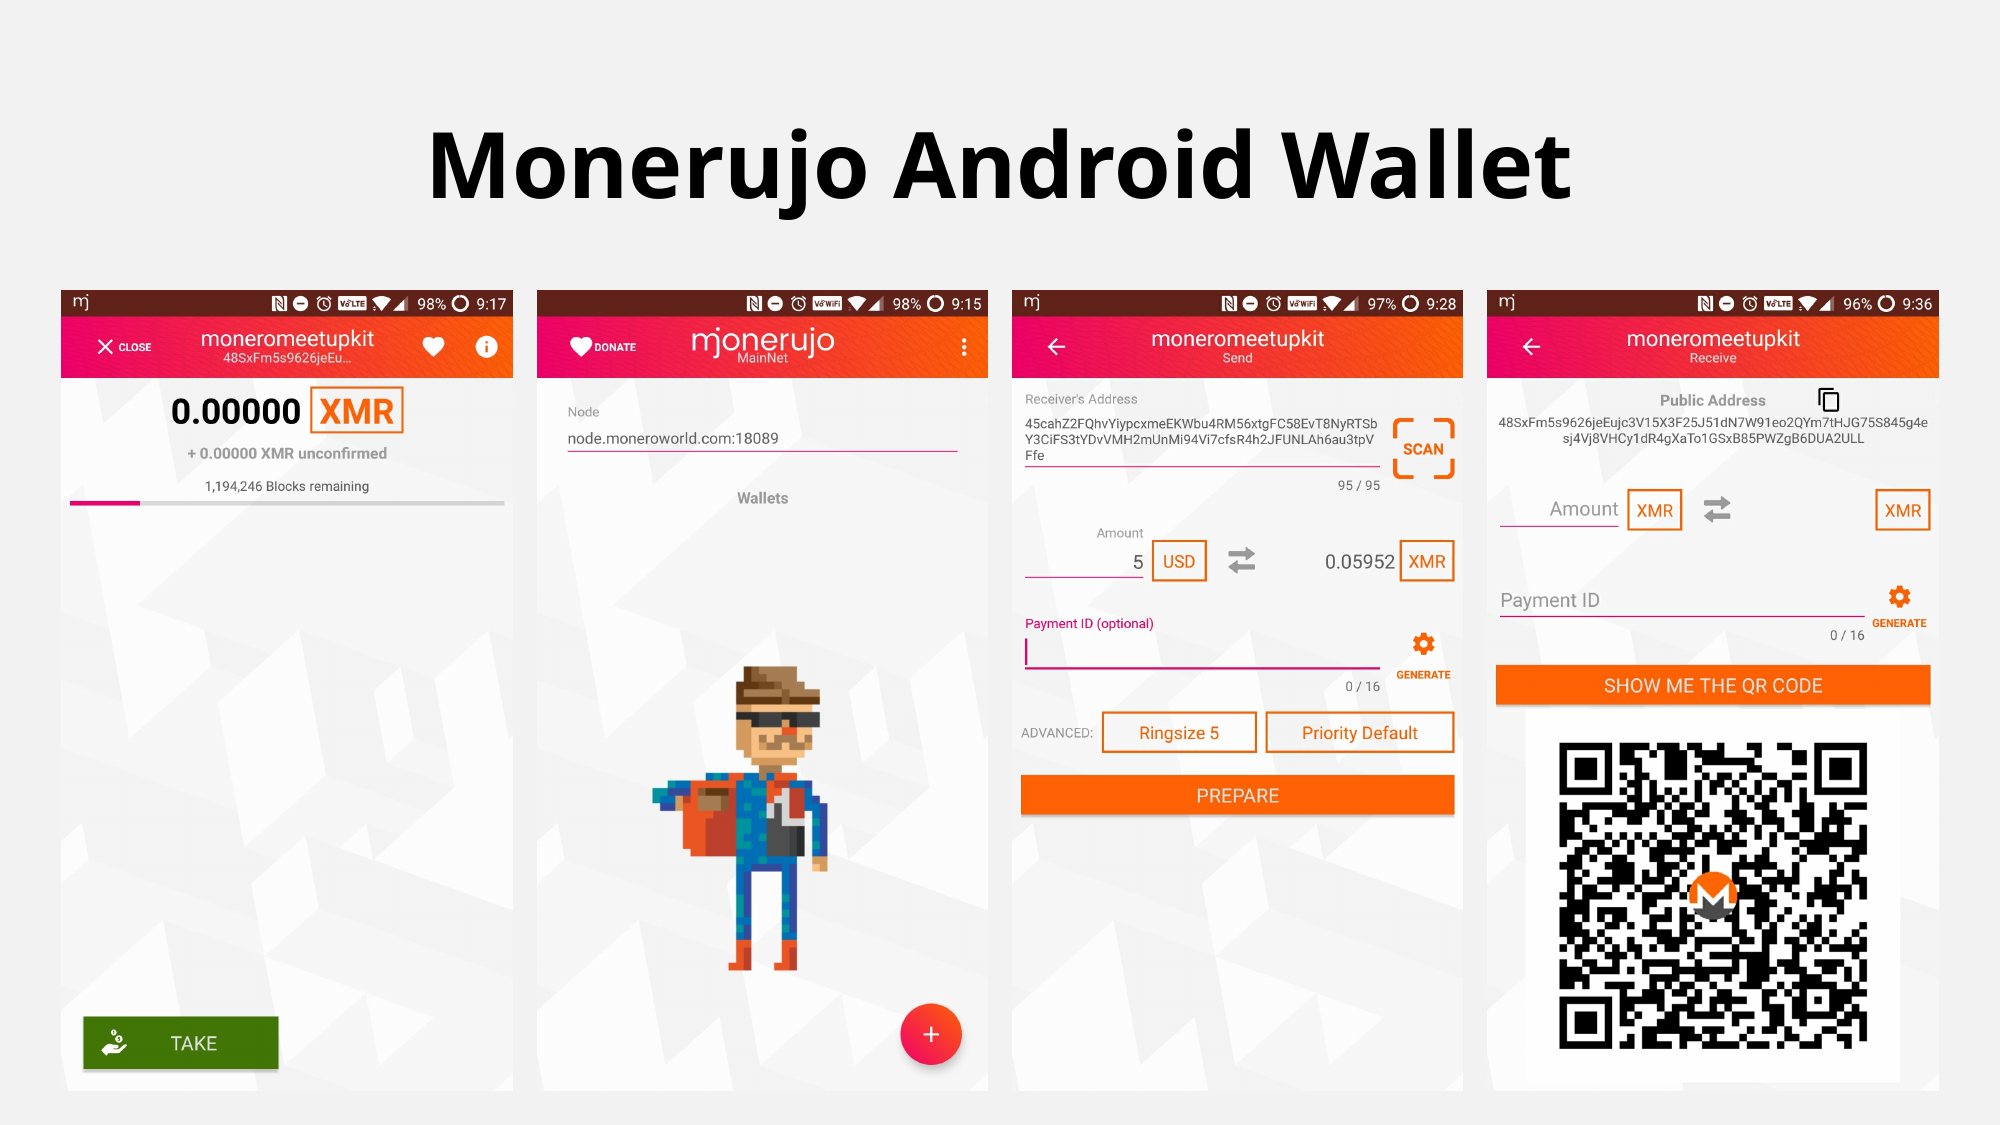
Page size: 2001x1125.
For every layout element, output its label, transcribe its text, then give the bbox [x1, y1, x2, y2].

title Monerujo Android Wallet [137, 59, 1863, 278]
picture [1487, 290, 1939, 1091]
picture [61, 290, 513, 1091]
picture [537, 290, 988, 1091]
picture [1012, 290, 1463, 1091]
